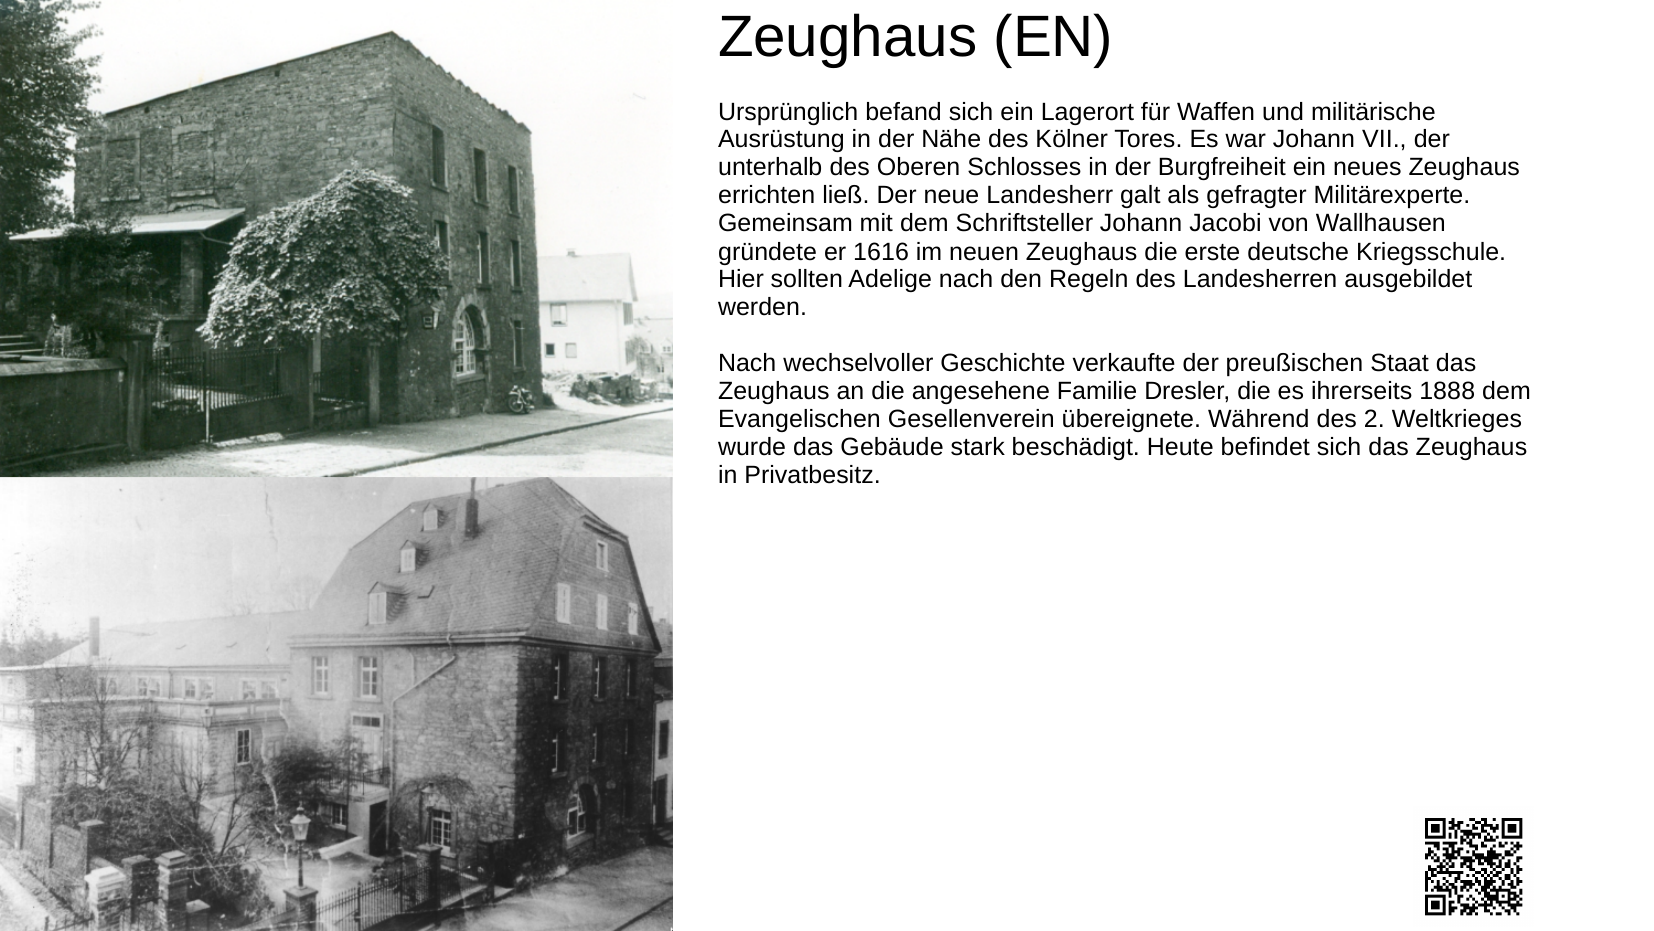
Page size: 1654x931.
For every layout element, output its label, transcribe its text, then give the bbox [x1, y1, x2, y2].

picture [1413, 854, 1534, 927]
title Zeughaus (EN) Ursprünglich befand sich ein Lagerort für Waffen und militärische Ausrüstung in der Nähe des Kölner Tores. Es war Johann VII., der unterhalb des Oberen Schlosses in der Burgfreiheit ein neues Zeughaus errichten ließ. Der neue Landesherr galt als gefragter Militärexperte. Gemeinsam mit dem Schriftsteller Johann Jacobi von Wallhausen gründete er 1616 im neuen Zeughaus die erste deutsche Kriegsschule. Hier sollten Adelige nach den Regeln des Landesherren ausgebildet werden. Nach wechselvoller Geschichte verkaufte der preußischen Staat das Zeughaus an die angesehene Familie Dresler, die es ihrerseits 1888 dem Evangelischen Gesellenverein übereignete. Während des 2. Weltkrieges wurde das Gebäude stark beschädigt. Heute befindet sich das Zeughaus in Privatbesitz. [718, 60, 1546, 854]
picture [0, 0, 673, 931]
